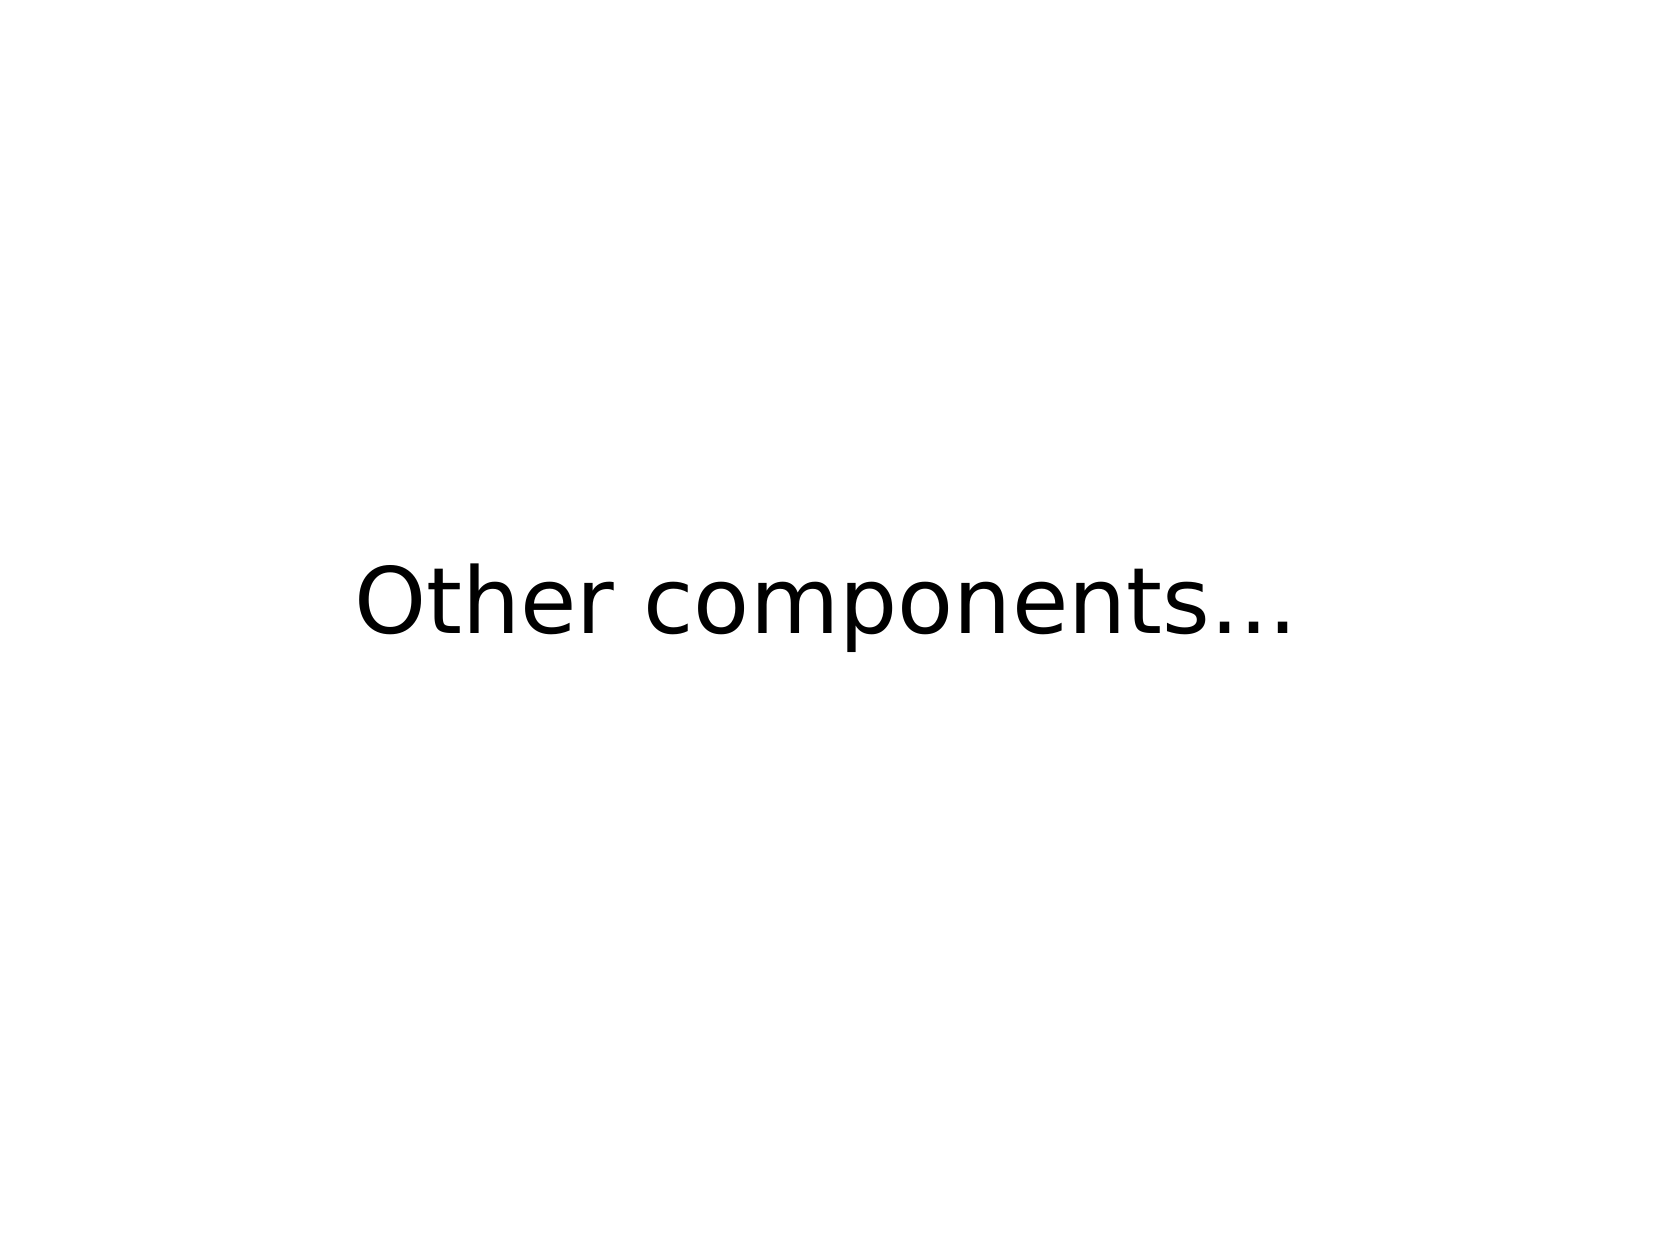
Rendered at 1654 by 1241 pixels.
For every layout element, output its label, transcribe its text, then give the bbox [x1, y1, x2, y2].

title Other components... [0, 497, 1654, 706]
